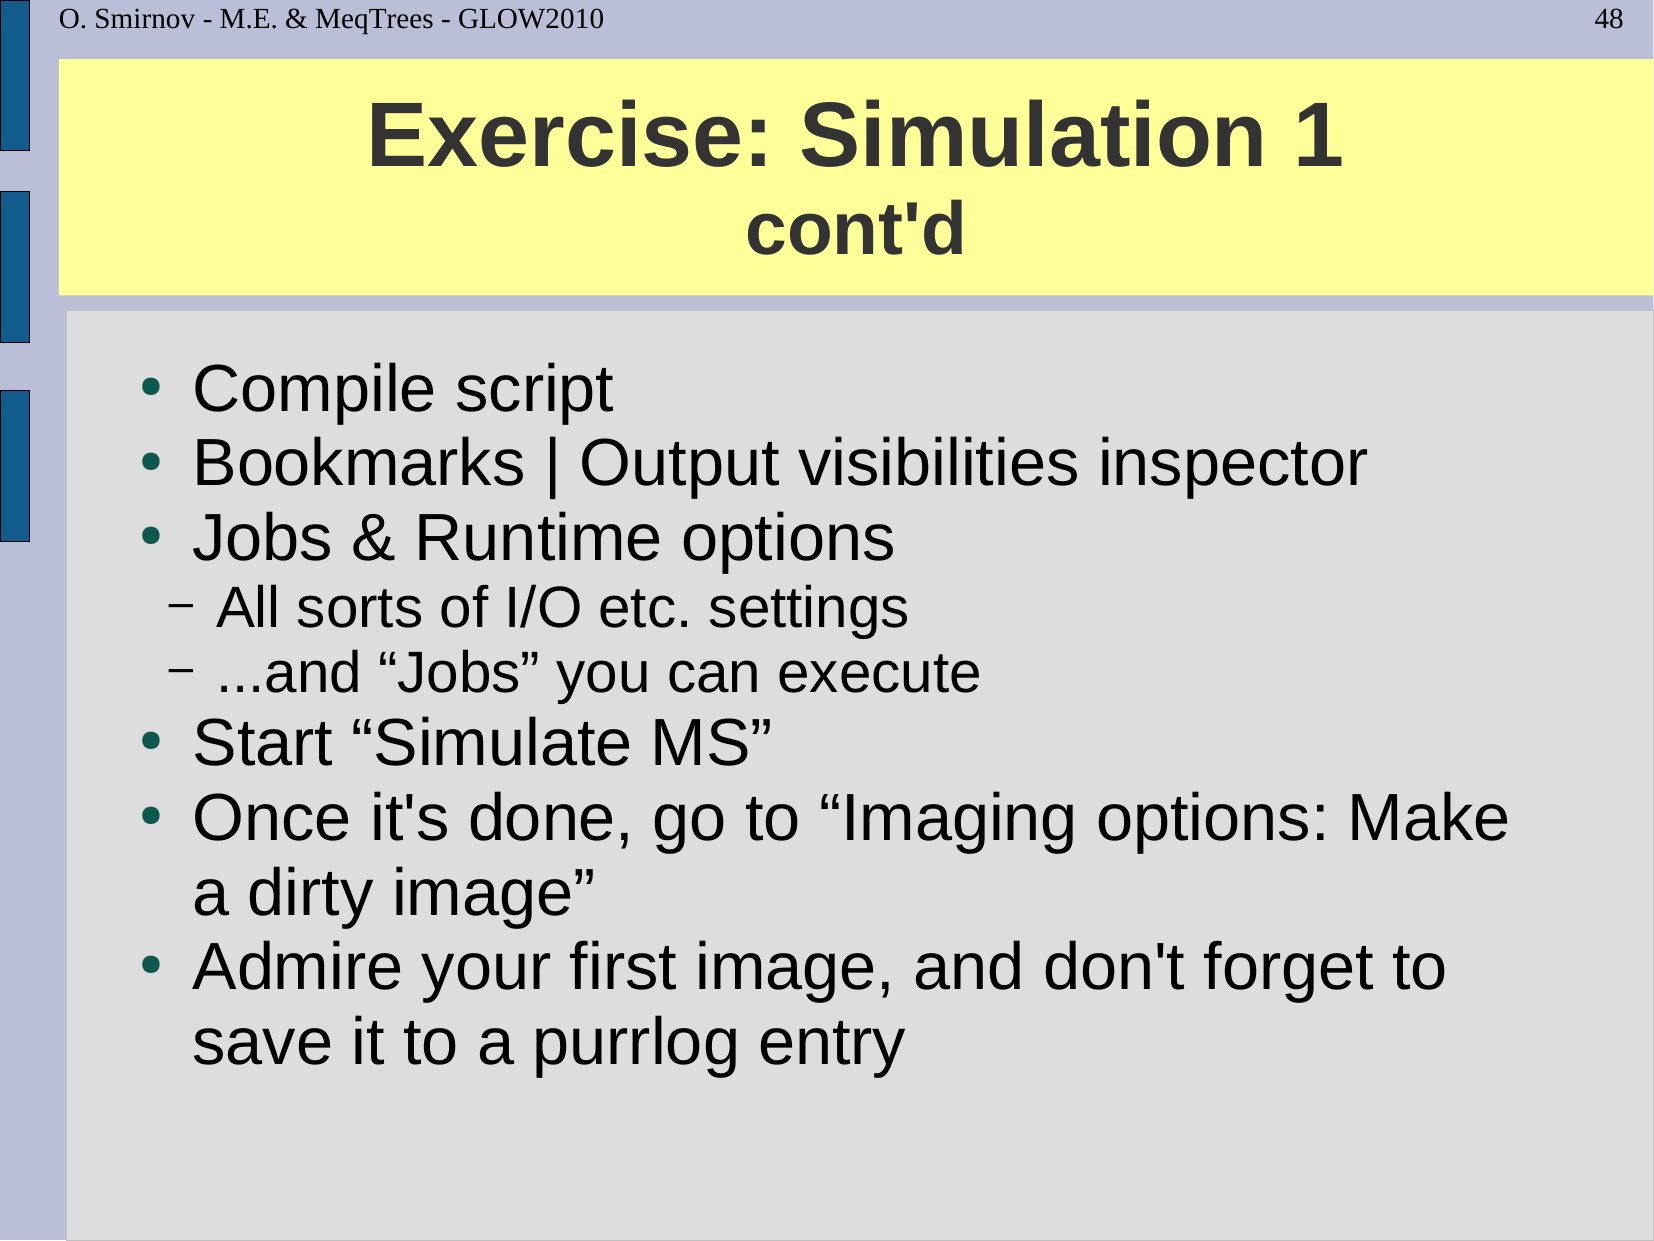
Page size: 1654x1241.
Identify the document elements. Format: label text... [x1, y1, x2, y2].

title Exercise: Simulation 1 cont'd [58, 59, 1654, 296]
list Compile script Bookmarks | Output visibilities inspector Jobs & Runtime options All sorts of I/O etc. settings ...and “Jobs” you can execute Start “Simulate MS” Once it's done, go to “Imaging options: Make a dirty image” Admire your first image, and don't forget to save it to a purrlog entry [121, 350, 1534, 1155]
